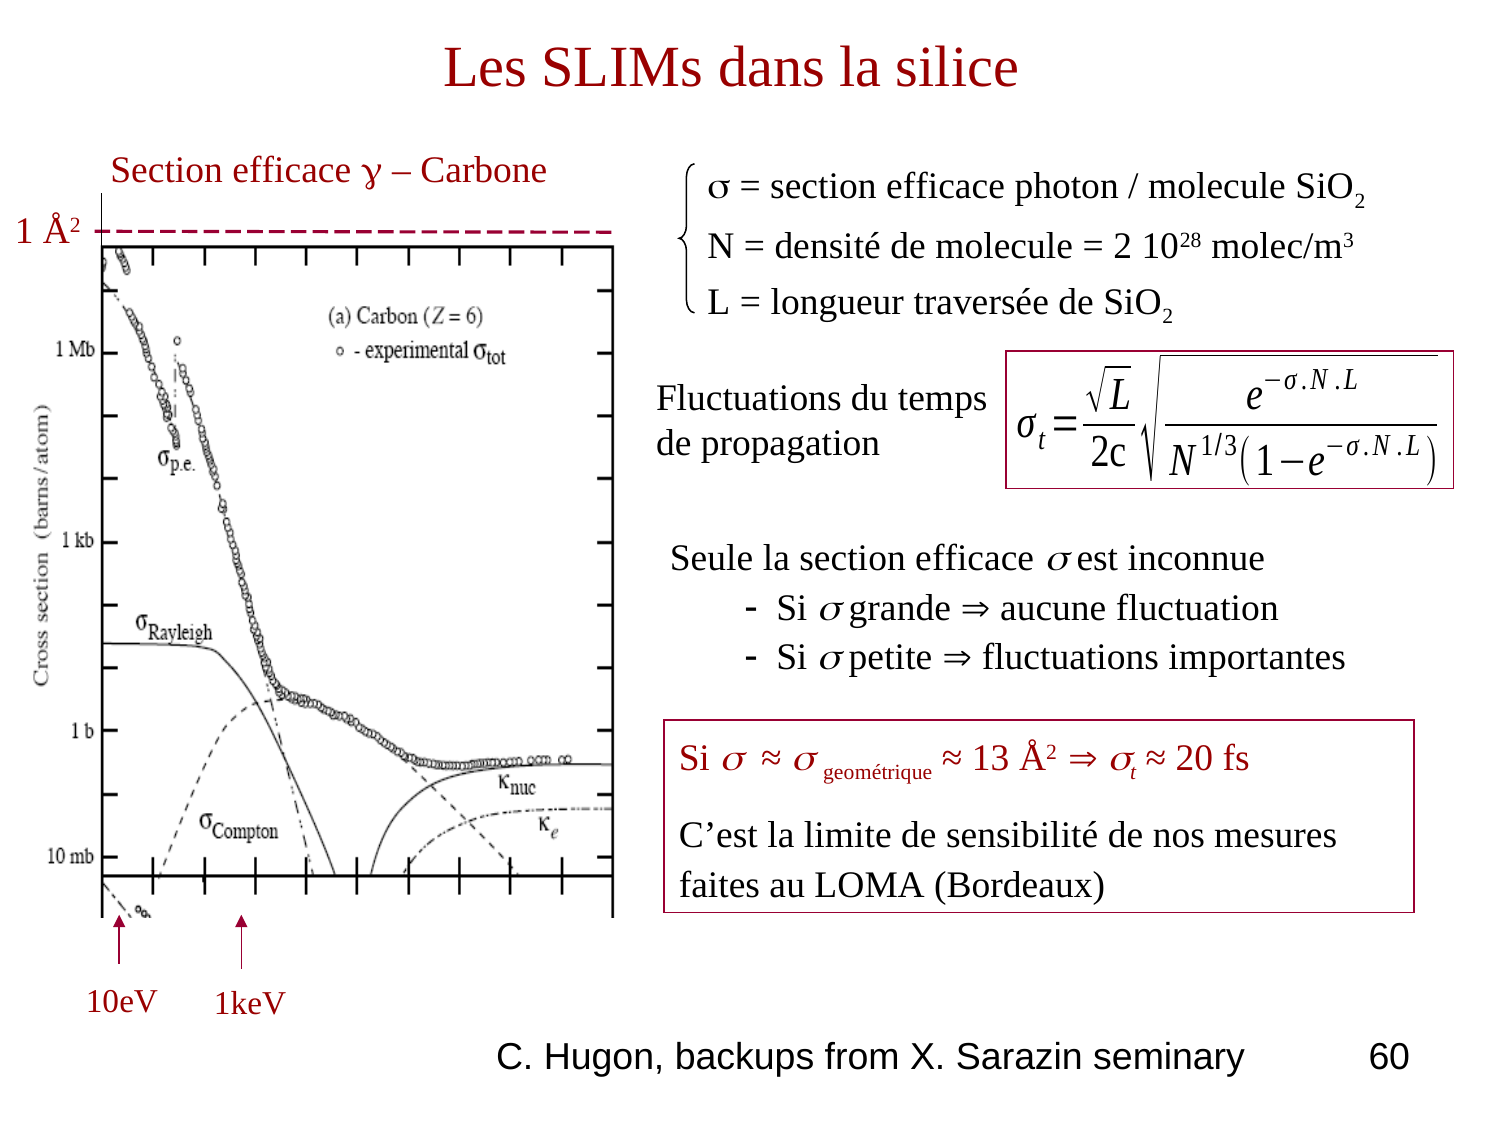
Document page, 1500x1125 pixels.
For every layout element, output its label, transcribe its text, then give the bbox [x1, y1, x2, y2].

text_box Si  ≈  geométrique ≈ 13 Å2  t ≈ 20 fs C’est la limite de sensibilité de nos mesures faites au LOMA (Bordeaux) [664, 720, 1415, 913]
picture [96, 208, 101, 229]
text_box Seule la section efficace  est inconnue Si  grande  aucune fluctuation Si  petite  fluctuations importantes [655, 520, 1449, 685]
chart [1007, 351, 1453, 488]
text_box 10eV [70, 971, 184, 1017]
text_box Fluctuations du temps de propagation [641, 364, 1005, 471]
text_box  = section efficace photon / molecule SiO2 N = densité de molecule = 2 1028 molec/m3 L = longueur traversée de SiO2 [692, 143, 1381, 336]
text_box 1 Å2 [0, 198, 96, 259]
text_box Les SLIMs dans la silice [370, 20, 1092, 106]
text_box 1keV [199, 973, 326, 1017]
text_box Section efficace  – Carbone [50, 136, 608, 198]
picture [1, 208, 681, 918]
